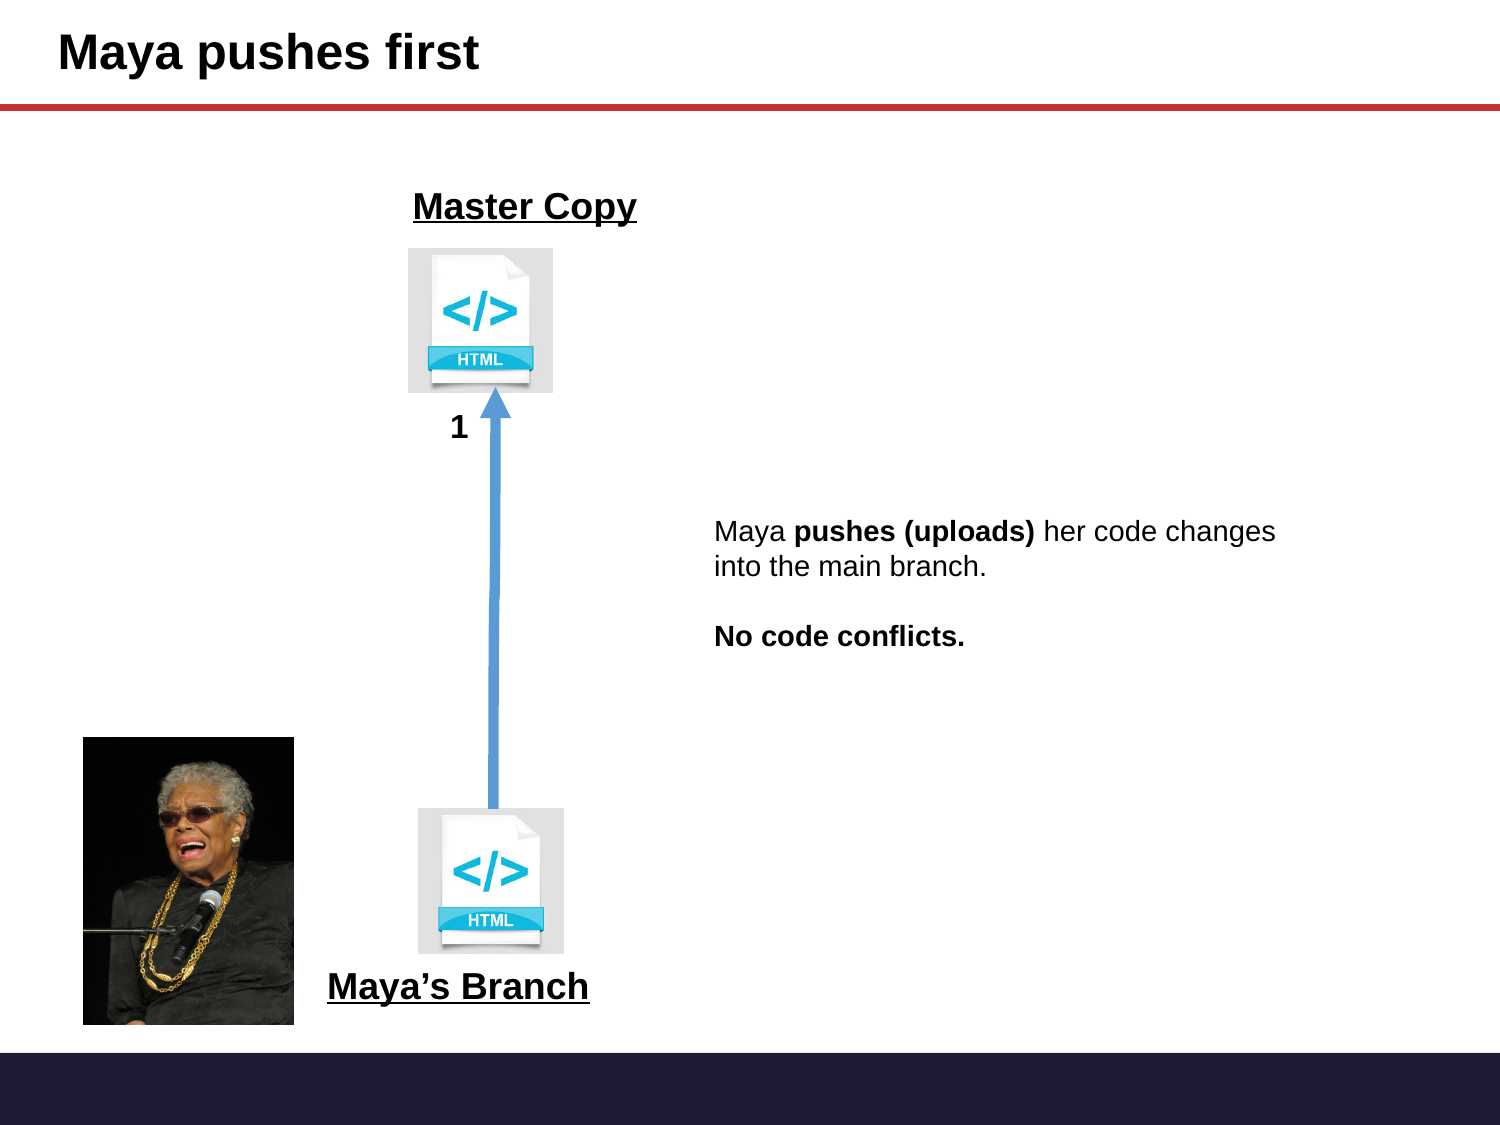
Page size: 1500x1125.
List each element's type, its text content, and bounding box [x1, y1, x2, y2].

picture [83, 737, 294, 1025]
text_box 1 [442, 397, 477, 453]
text_box Maya pushes (uploads) her code changes into the main branch. No code conflicts. [706, 504, 1336, 660]
text_box Maya pushes first [49, 12, 1113, 88]
text_box Maya’s Branch [319, 954, 598, 1015]
picture [408, 248, 553, 393]
text_box Master Copy [405, 174, 645, 235]
picture [418, 808, 564, 954]
